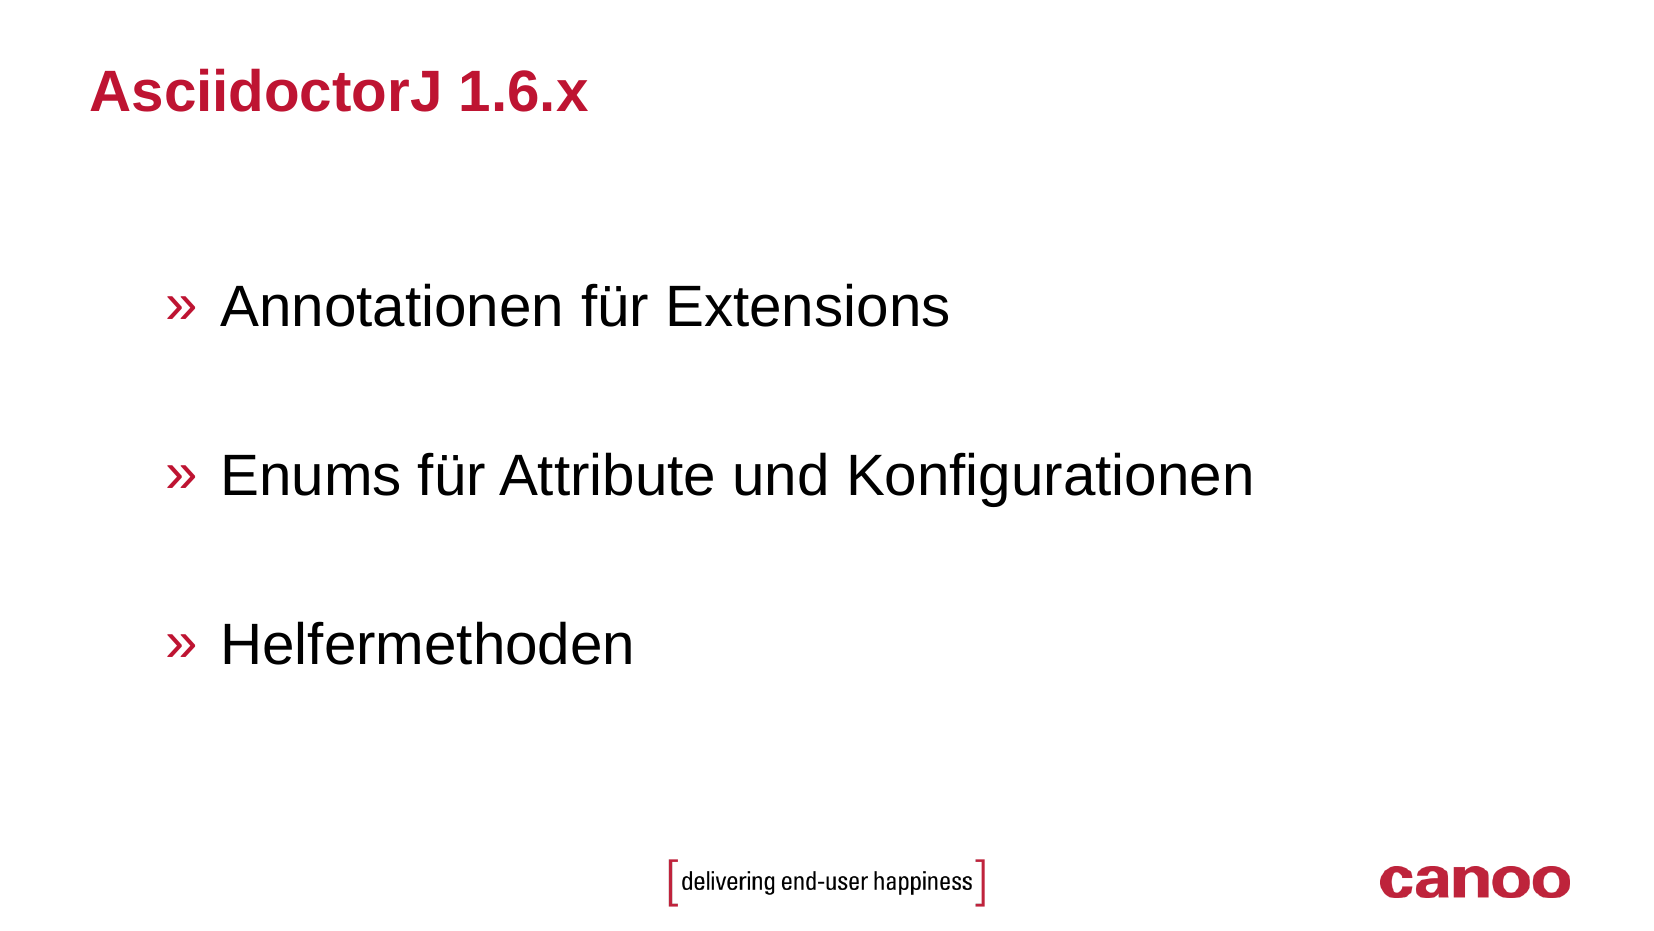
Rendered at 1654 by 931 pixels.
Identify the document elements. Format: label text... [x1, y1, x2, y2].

picture [1380, 866, 1570, 898]
list Annotationen für Extensions Enums für Attribute und Konfigurationen Helfermethoden [150, 261, 1291, 787]
title AsciidoctorJ 1.6.x [75, 45, 1591, 136]
picture [662, 855, 991, 910]
